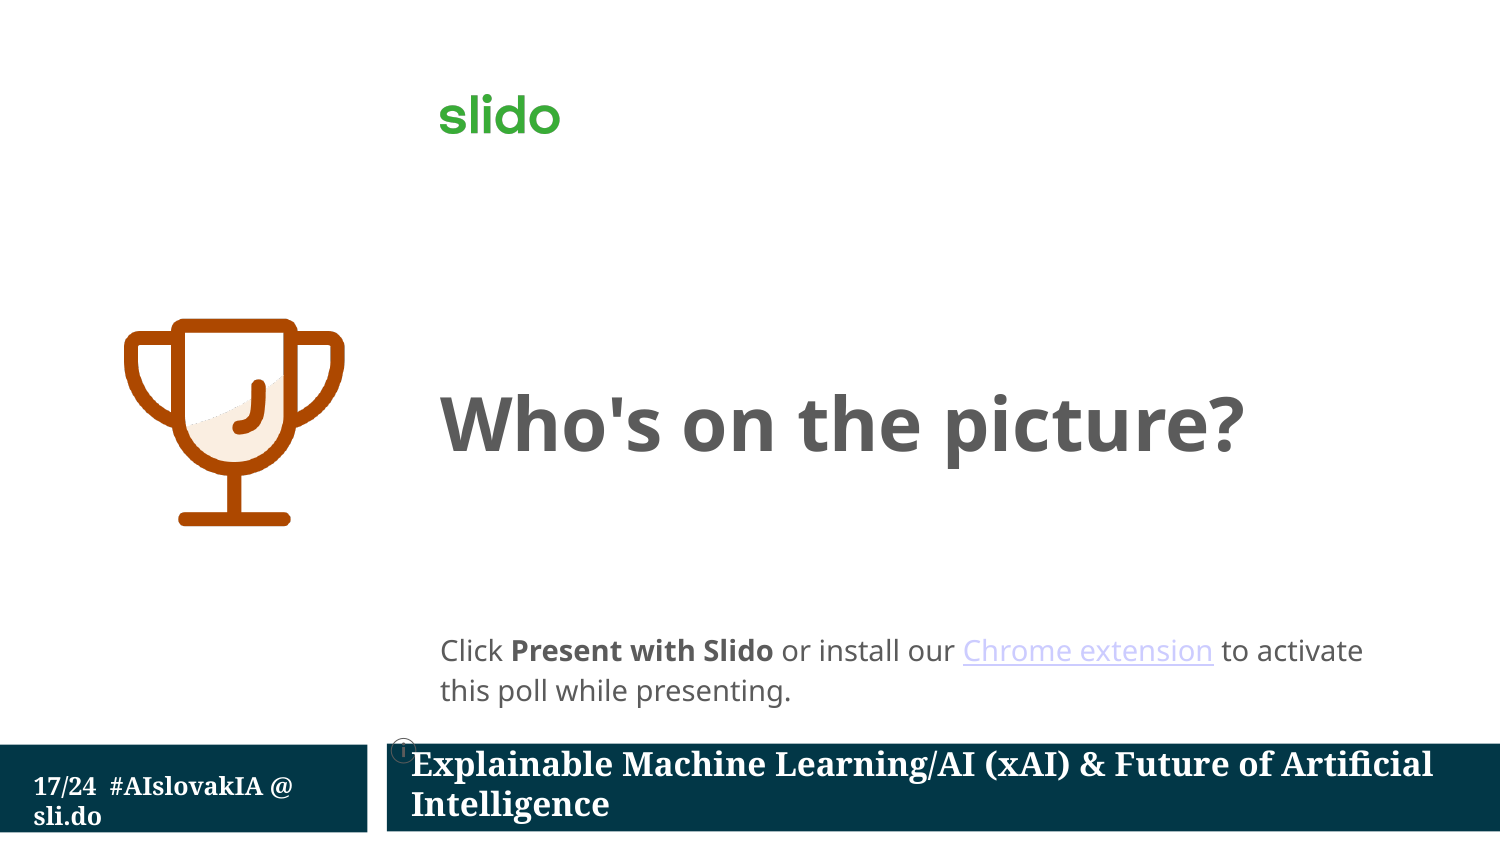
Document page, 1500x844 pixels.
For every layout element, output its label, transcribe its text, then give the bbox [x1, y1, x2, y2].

picture [428, 83, 572, 147]
text_box Who's on the picture? [425, 316, 1417, 528]
text_box Click Present with Slido or install our Chrome extension to activate this poll while presenting. [425, 638, 1417, 702]
text_box ⓘ [375, 718, 425, 782]
text_box 17/24 #AIslovakIA @ sli.do [22, 764, 362, 808]
picture [83, 272, 384, 572]
text_box Explainable Machine Learning/AI (xAI) & Future of Artificial Intelligence [400, 740, 1500, 826]
